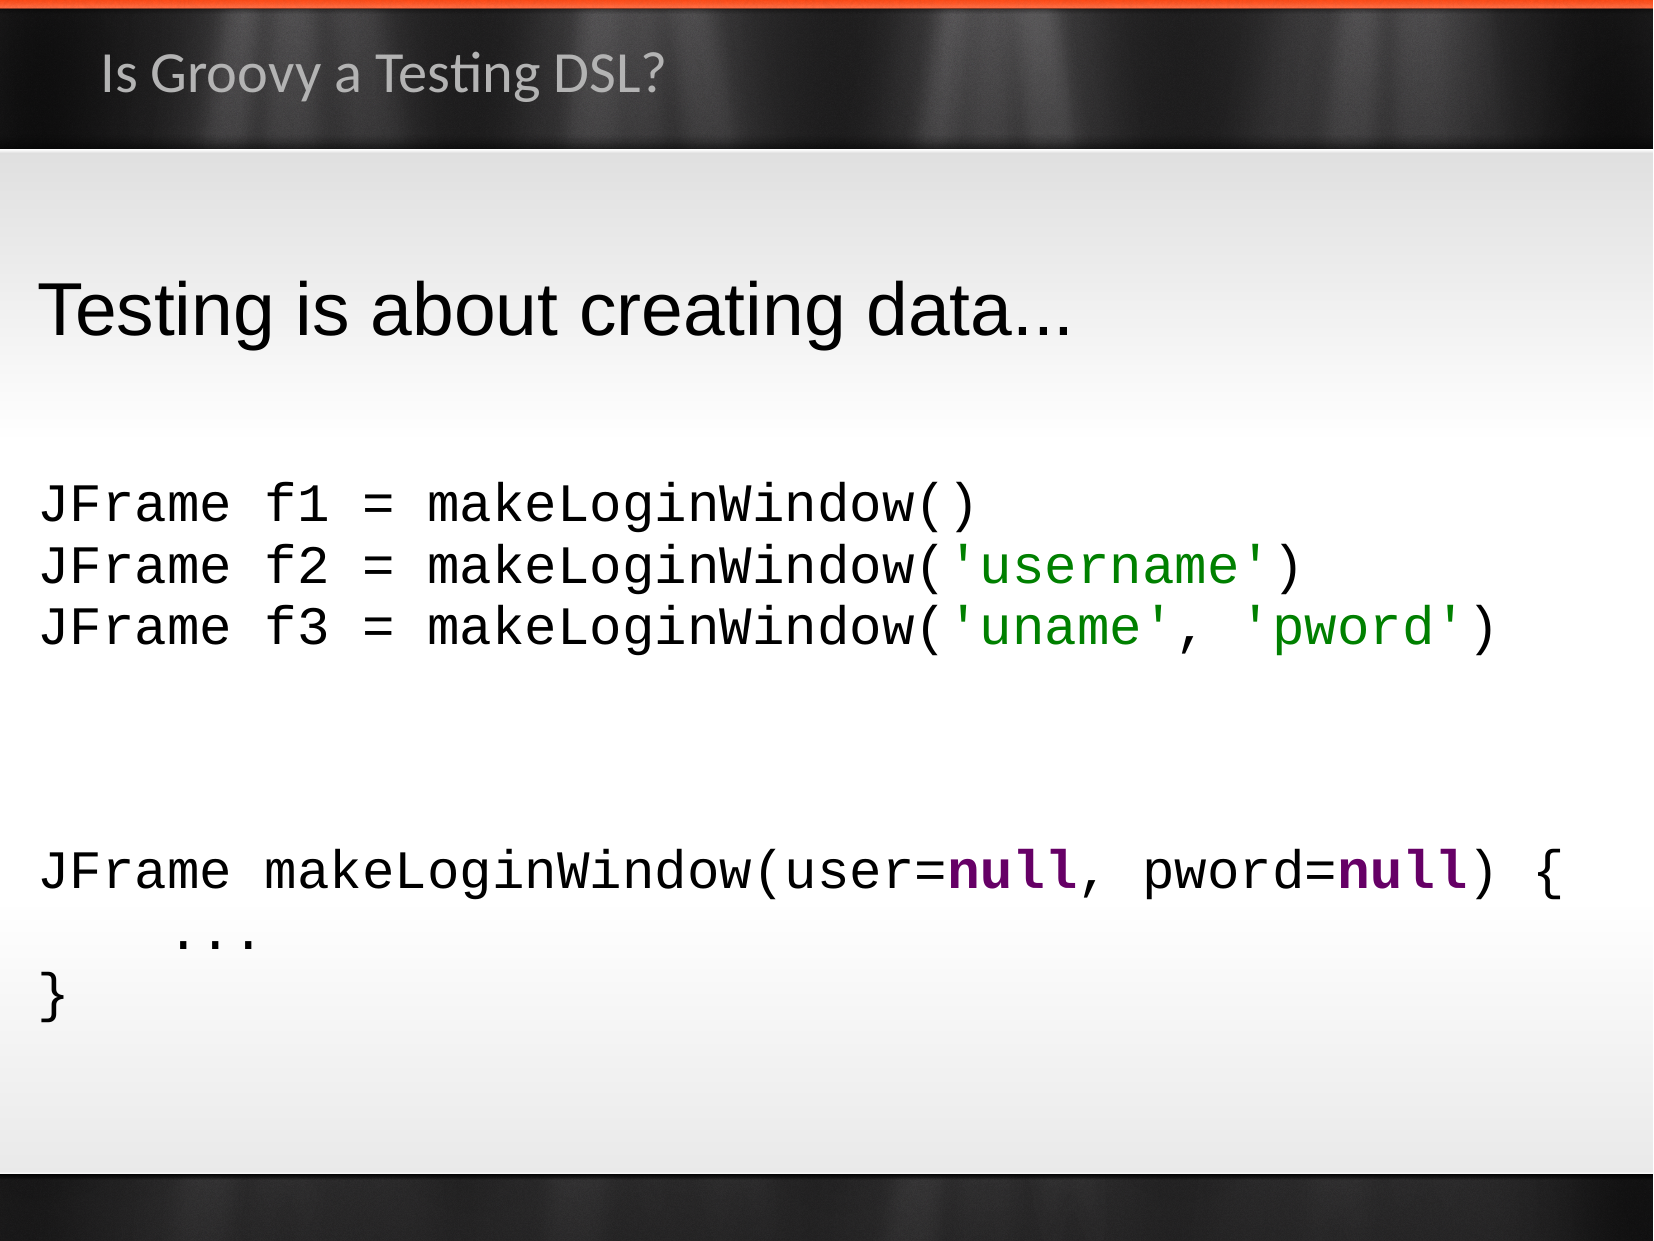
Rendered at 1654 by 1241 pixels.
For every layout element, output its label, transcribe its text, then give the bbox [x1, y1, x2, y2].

picture [0, 0, 1653, 1241]
title Is Groovy a Testing DSL? [100, 6, 1588, 151]
list Testing is about creating data... JFrame f1 = makeLoginWindow() JFrame f2 = makeLoginWindow('username') JFrame f3 = makeLoginWindow('uname', 'pword') JFrame makeLoginWindow(user=null, pword=null) { ... } [37, 267, 1651, 1114]
